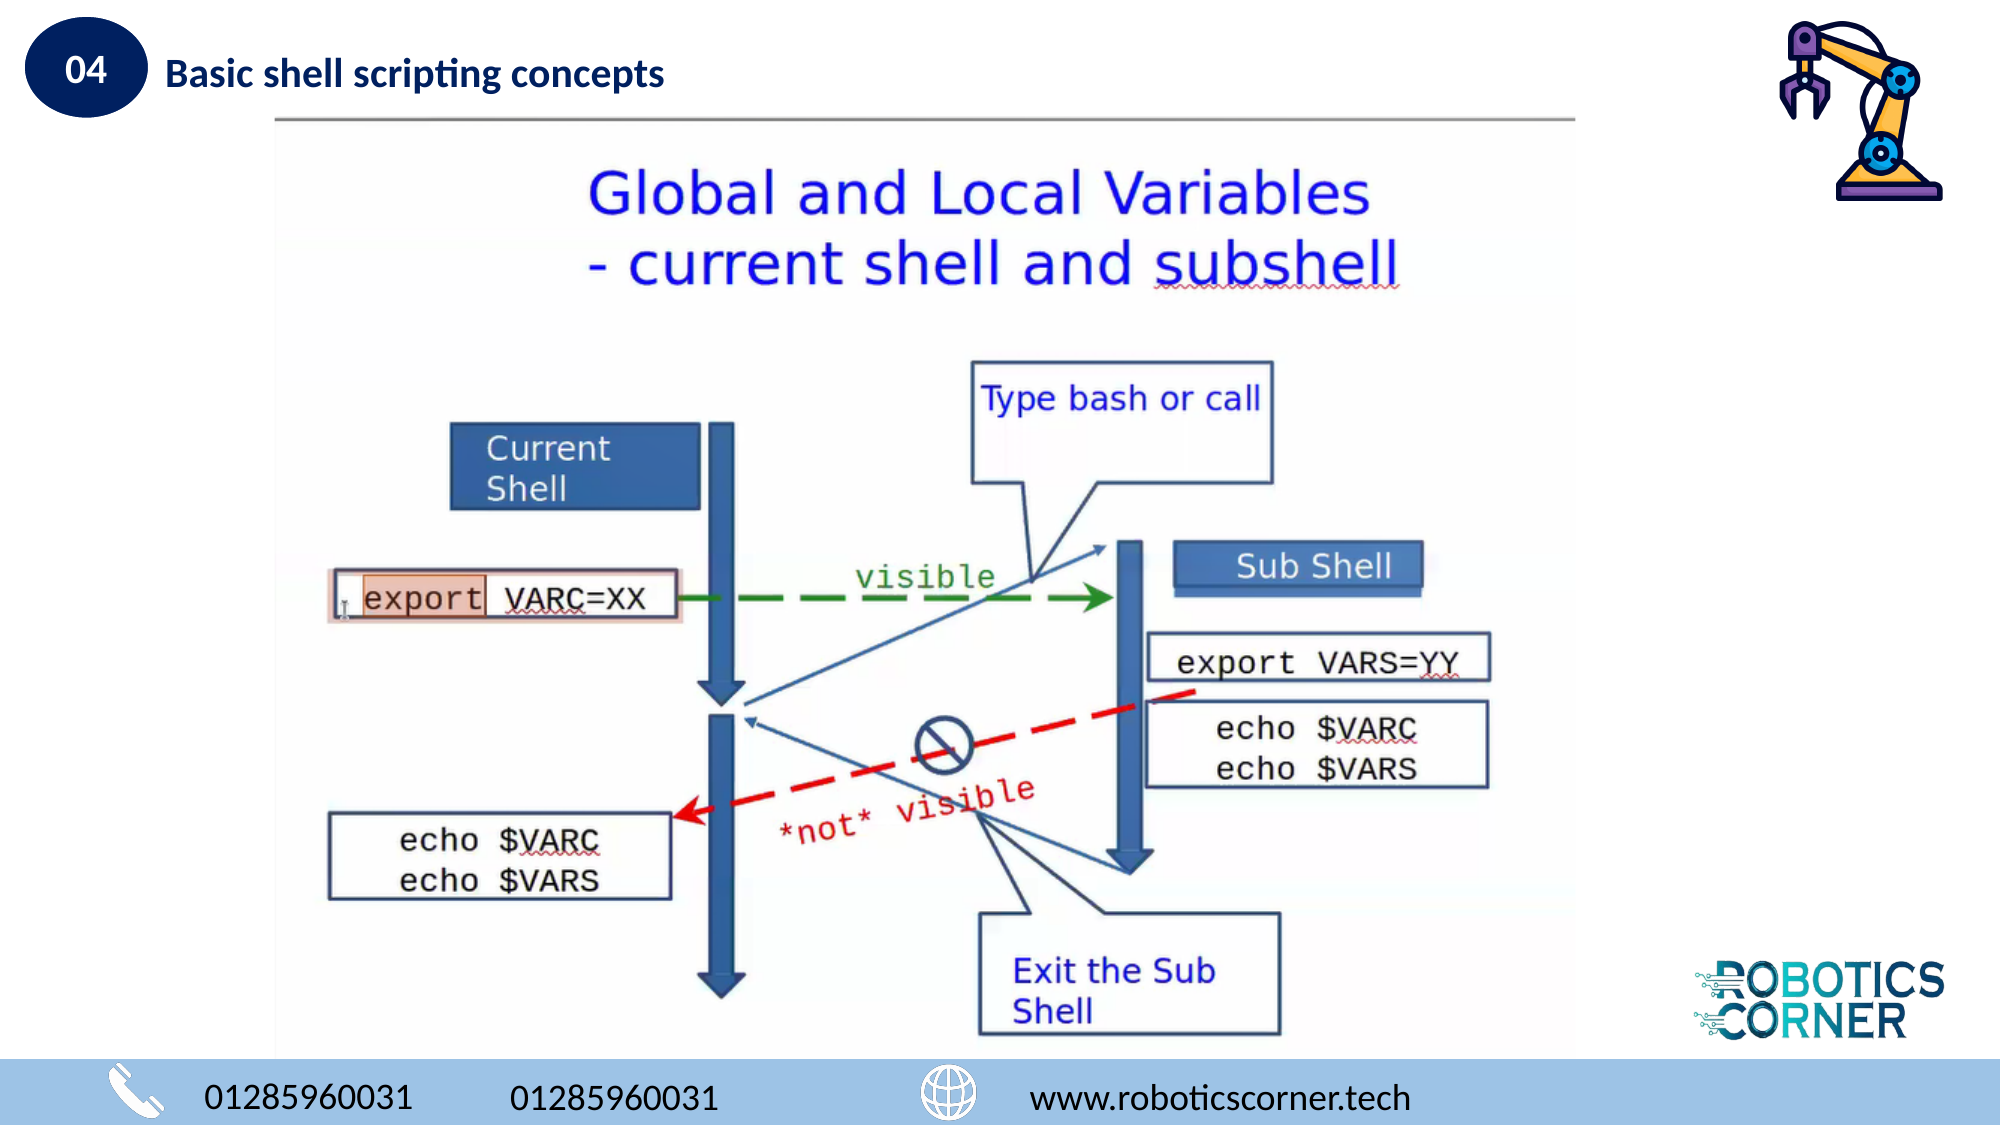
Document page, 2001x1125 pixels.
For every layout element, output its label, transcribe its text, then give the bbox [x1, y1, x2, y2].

text_box www.roboticscorner.tech [1014, 1065, 1546, 1125]
picture [1771, 21, 1951, 201]
text_box [0, 1059, 915, 1125]
text_box 01285960031 [495, 1064, 827, 1125]
picture [1680, 859, 1953, 1059]
text_box 01285960031 [189, 1064, 495, 1125]
picture [274, 116, 1576, 1125]
picture [103, 1057, 170, 1124]
text_box [981, 1059, 2000, 1125]
text_box 04 [22, 14, 150, 121]
text_box Basic shell scripting concepts [150, 38, 705, 154]
